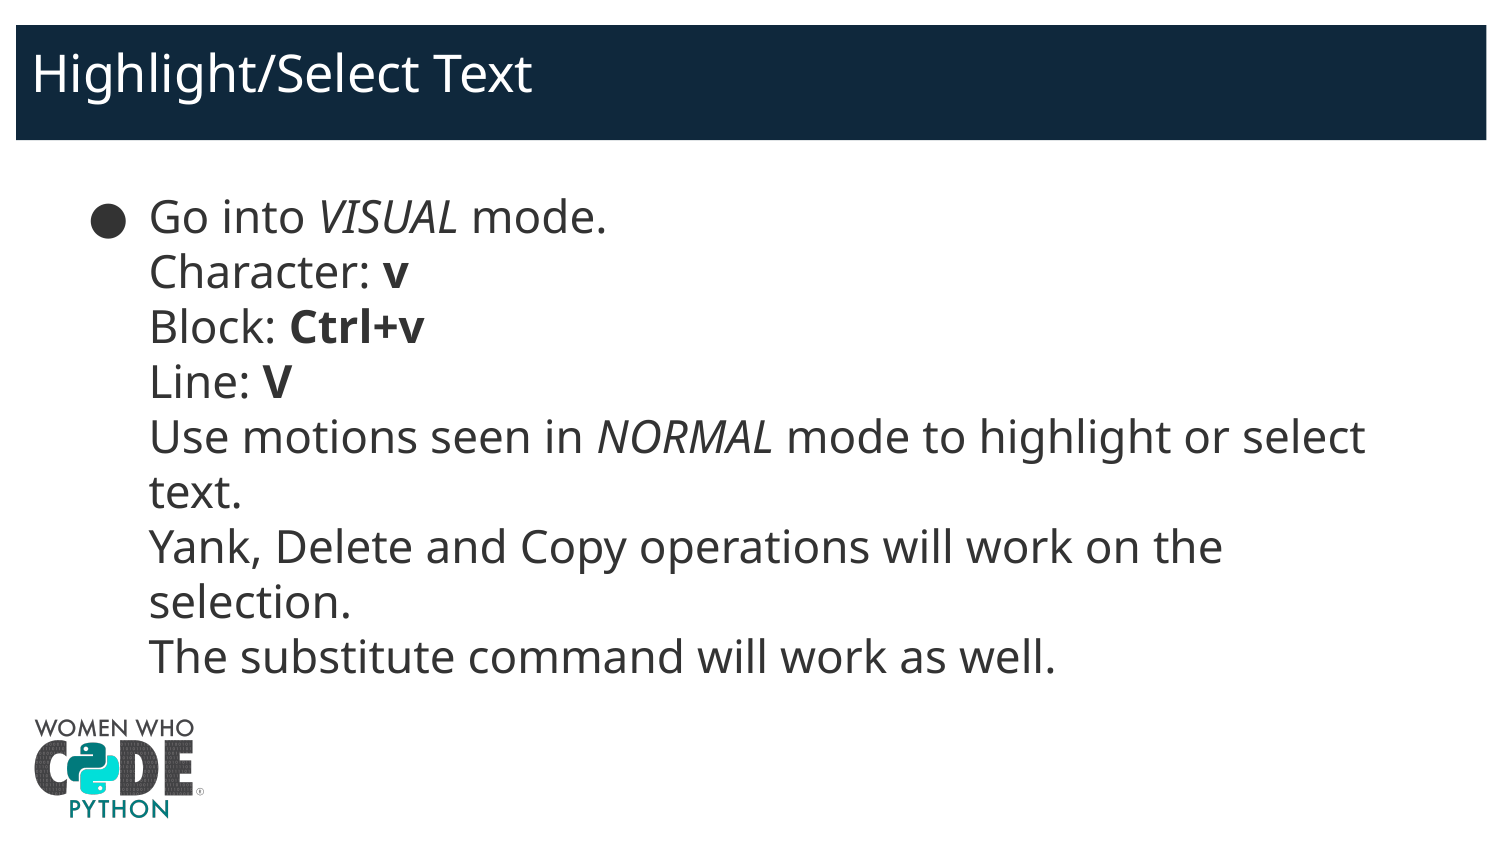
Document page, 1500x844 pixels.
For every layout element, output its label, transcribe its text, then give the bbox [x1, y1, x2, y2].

title Go into VISUAL mode. Character: v Block: Ctrl+v Line: V Use motions seen in NORMAL mode to highlight or select text. Yank, Delete and Copy operations will work on the selection. The substitute command will work as well. [58, 172, 1442, 775]
picture [19, 704, 213, 833]
text_box Highlight/Select Text [16, 25, 1487, 141]
